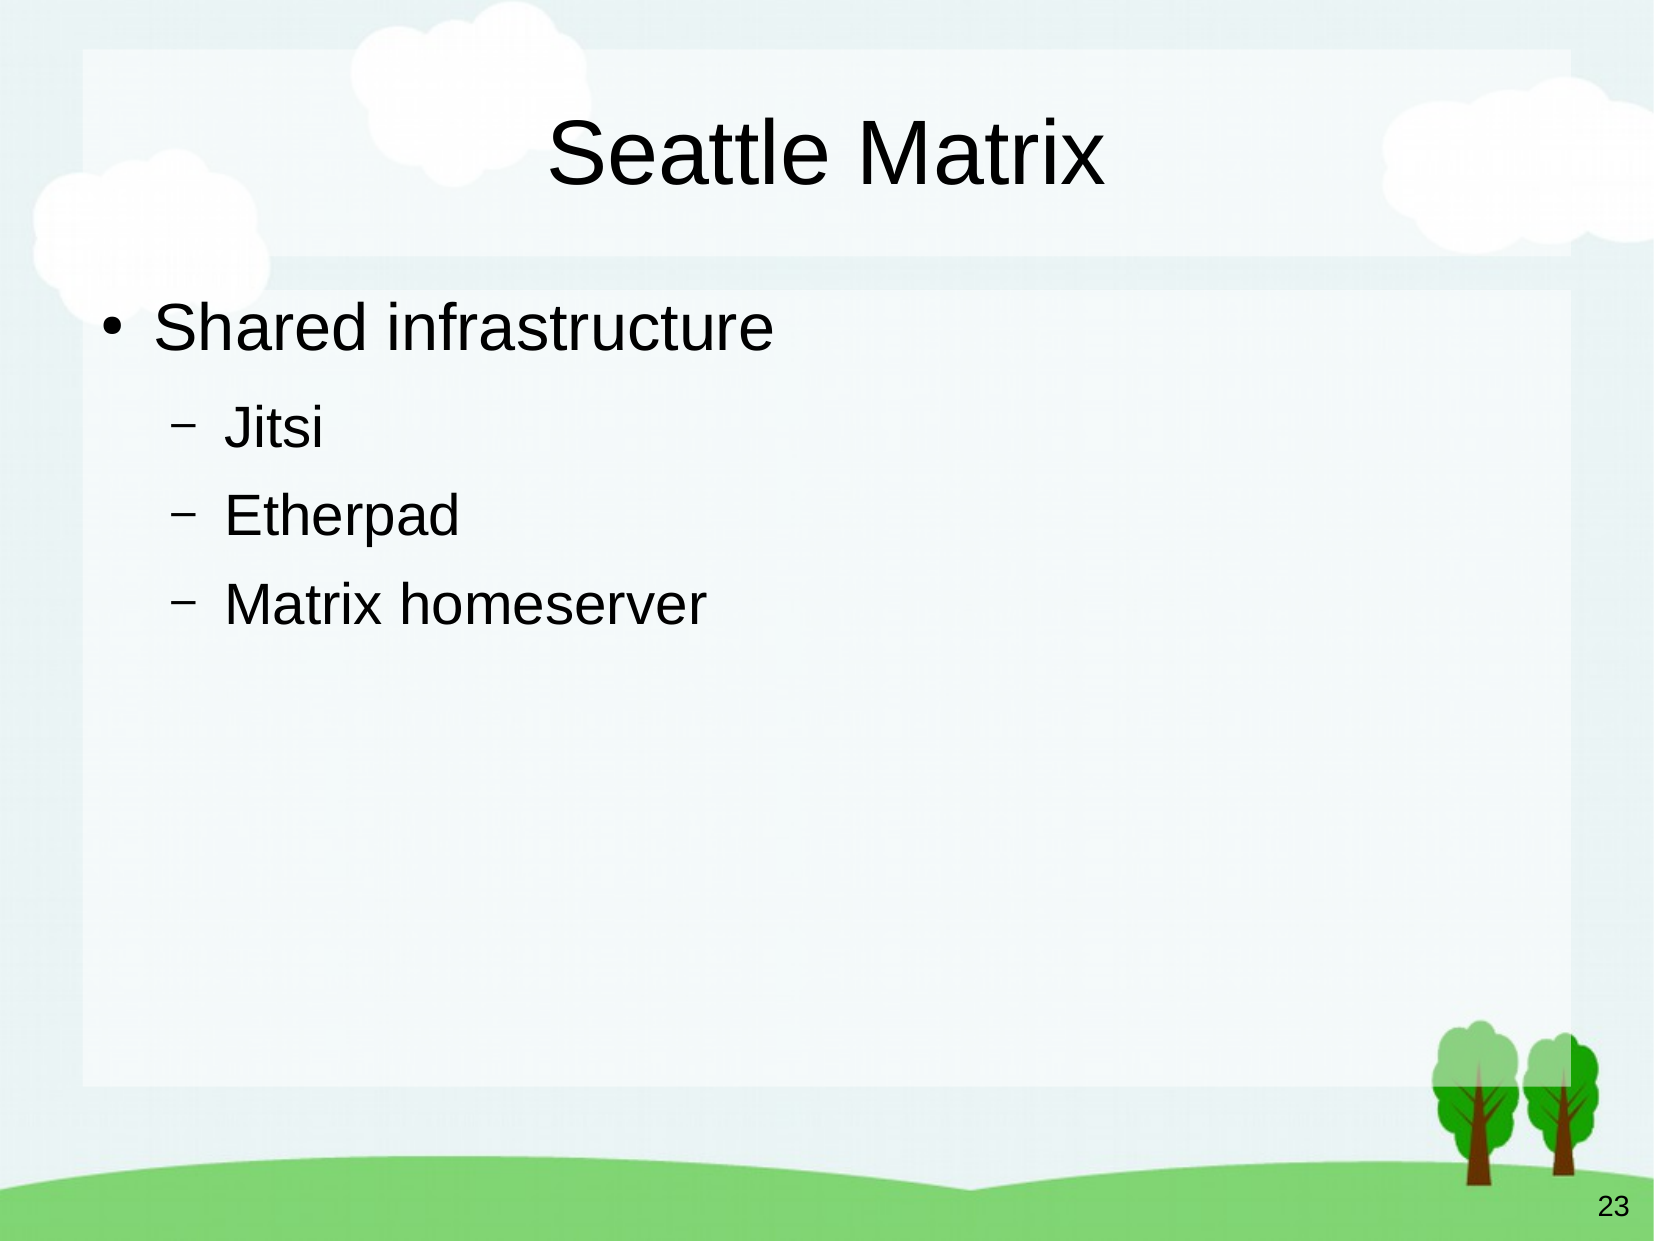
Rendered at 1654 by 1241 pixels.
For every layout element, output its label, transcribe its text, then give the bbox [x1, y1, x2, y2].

list Shared infrastructure Jitsi Etherpad Matrix homeserver [82, 290, 1571, 1087]
picture [0, 0, 1654, 1241]
title Seattle Matrix [82, 49, 1571, 257]
